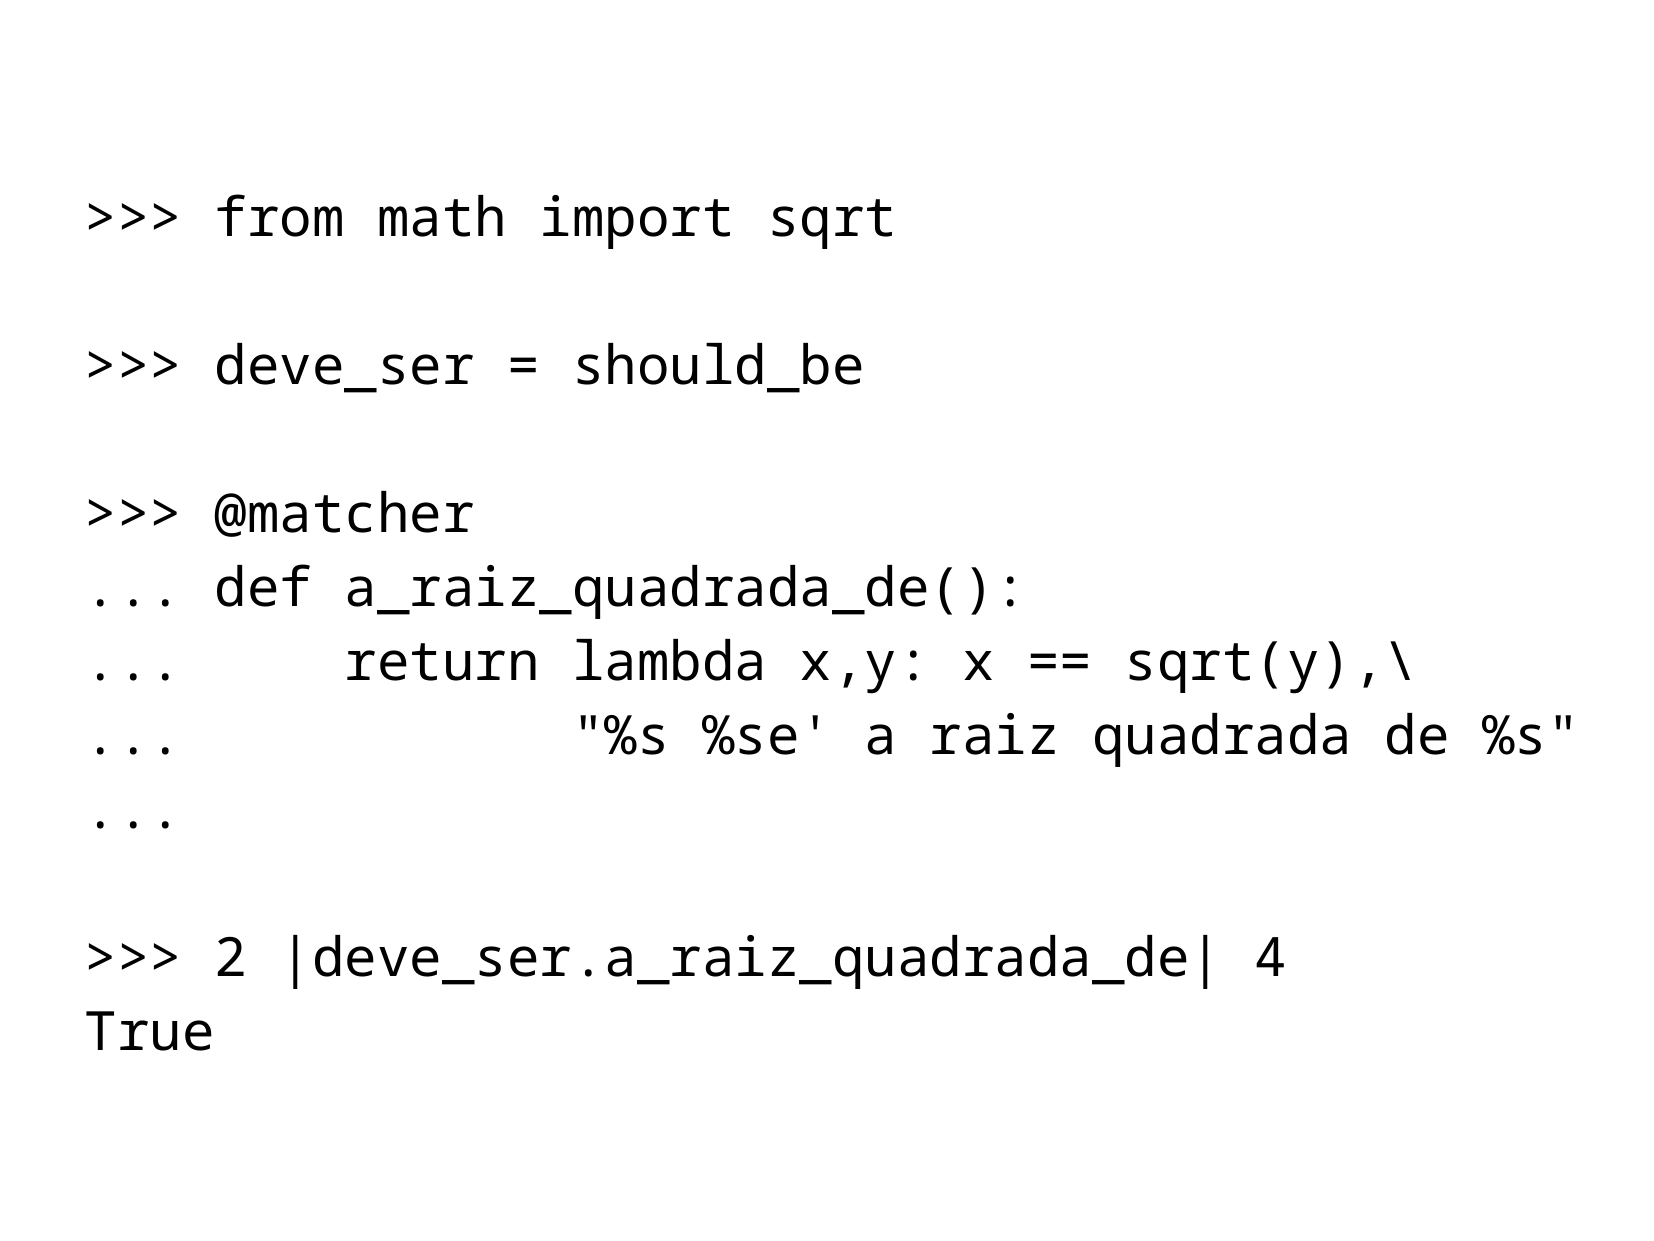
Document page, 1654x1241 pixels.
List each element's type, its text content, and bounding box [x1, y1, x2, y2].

text_box >>> from math import sqrt >>> deve_ser = should_be >>> @matcher ... def a_raiz_quadrada_de(): ... return lambda x,y: x == sqrt(y),\ ... "%s %se' a raiz quadrada de %s" ... >>> 2 |deve_ser.a_raiz_quadrada_de| 4 True [70, 170, 1607, 1006]
